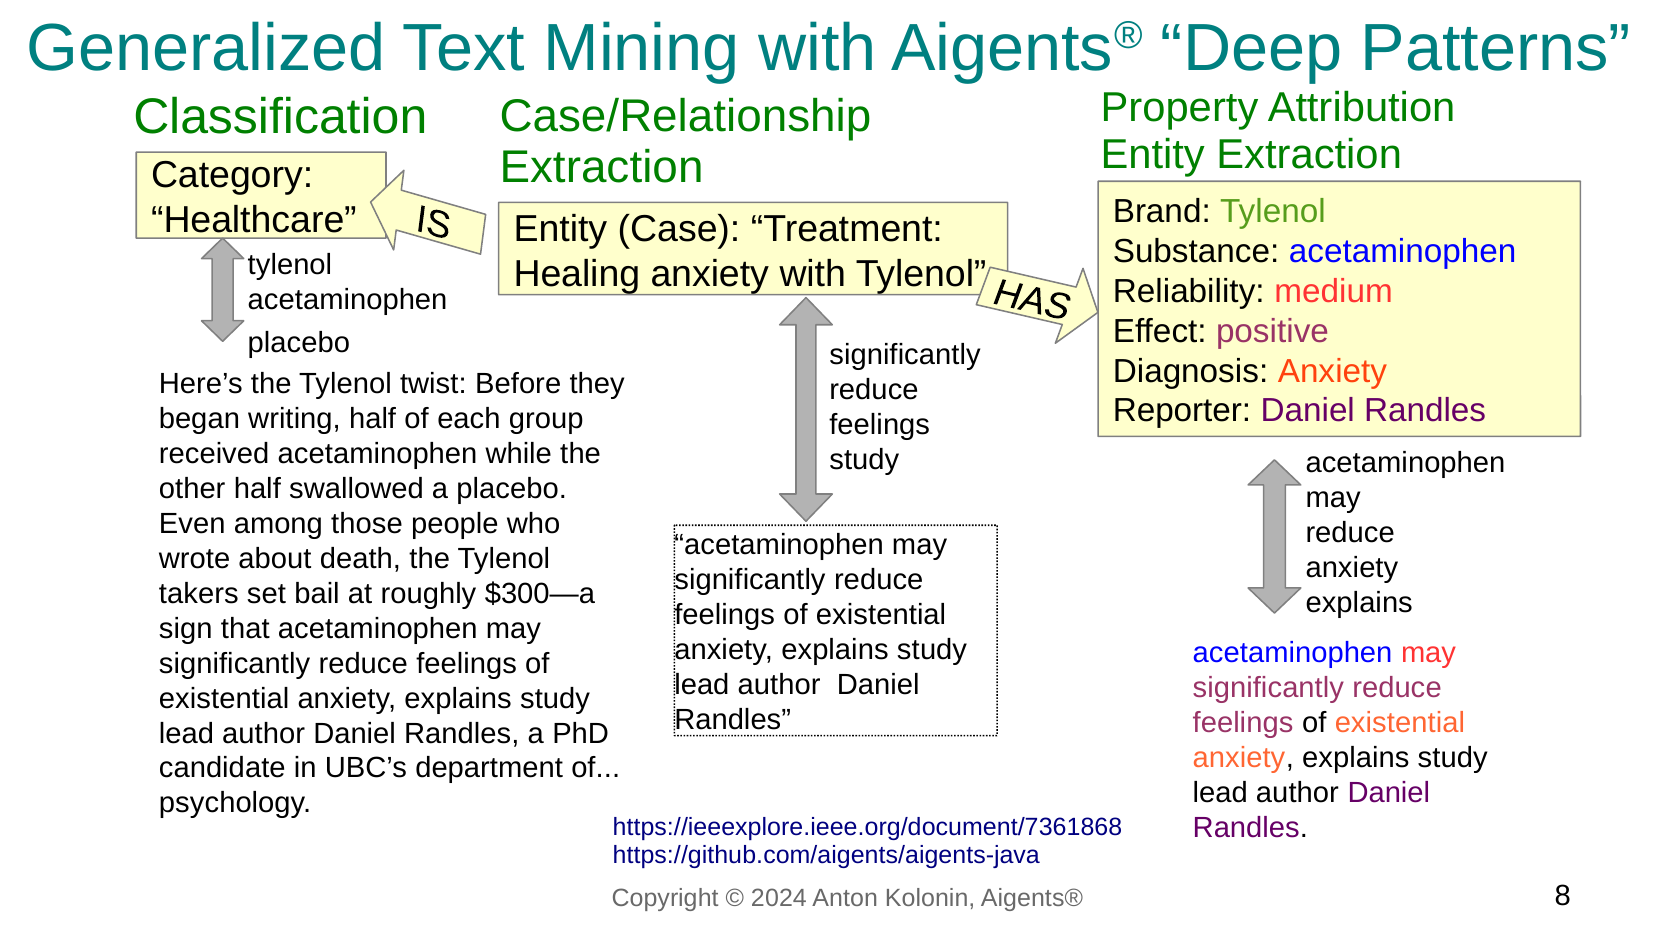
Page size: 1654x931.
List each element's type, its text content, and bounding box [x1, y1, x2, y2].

text_box “acetaminophen may significantly reduce feelings of existential anxiety, explains study lead author Daniel Randles” [674, 525, 998, 736]
text_box Entity (Case): “Treatment: Healing anxiety with Tylenol” [498, 202, 1008, 295]
text_box [1248, 459, 1301, 614]
text_box [1172, 629, 1532, 856]
text_box [252, 341, 259, 350]
text_box Generalized Text Mining with Aigents® “Deep Patterns” [11, 0, 1647, 95]
text_box tylenol acetaminophen placebo [233, 237, 471, 336]
text_box [274, 344, 281, 350]
text_box Category: “Healthcare” [136, 161, 386, 239]
text_box Here’s the Tylenol twist: Before they began writing, half of each group received acetaminophen while the other half swallowed a placebo. Even among those people who wrote about death, the Tylenol takers set bail at roughly $300—a sign that acetaminophen may significantly reduce feelings of existential anxiety, explains study lead author Daniel Randles, a PhD candidate in UBC’s department of... psychology. [158, 367, 636, 816]
text_box [337, 341, 345, 350]
text_box [322, 341, 329, 350]
text_box [136, 238, 657, 816]
text_box IS [370, 170, 486, 255]
text_box significantly reduce feelings study [816, 328, 996, 445]
text_box HAS [976, 267, 1098, 344]
text_box [695, 297, 1055, 763]
text_box Property Attribution Entity Extraction [1085, 76, 1593, 185]
text_box Classification [118, 80, 523, 161]
text_box Brand: Tylenol Substance: acetaminophen Reliability: medium Effect: positive Diagnosis: Anxiety Reporter: Daniel Randles [1098, 185, 1581, 437]
text_box Case/Relationship Extraction [484, 82, 1037, 200]
text_box https://ieeexplore.ieee.org/document/7361868 https://github.com/aigents/aigents-java [597, 805, 1139, 881]
text_box acetaminophen may reduce anxiety explains [1290, 436, 1521, 579]
text_box acetaminophen may significantly reduce feelings of existential anxiety, explains study lead author Daniel Randles. [1192, 642, 1516, 835]
